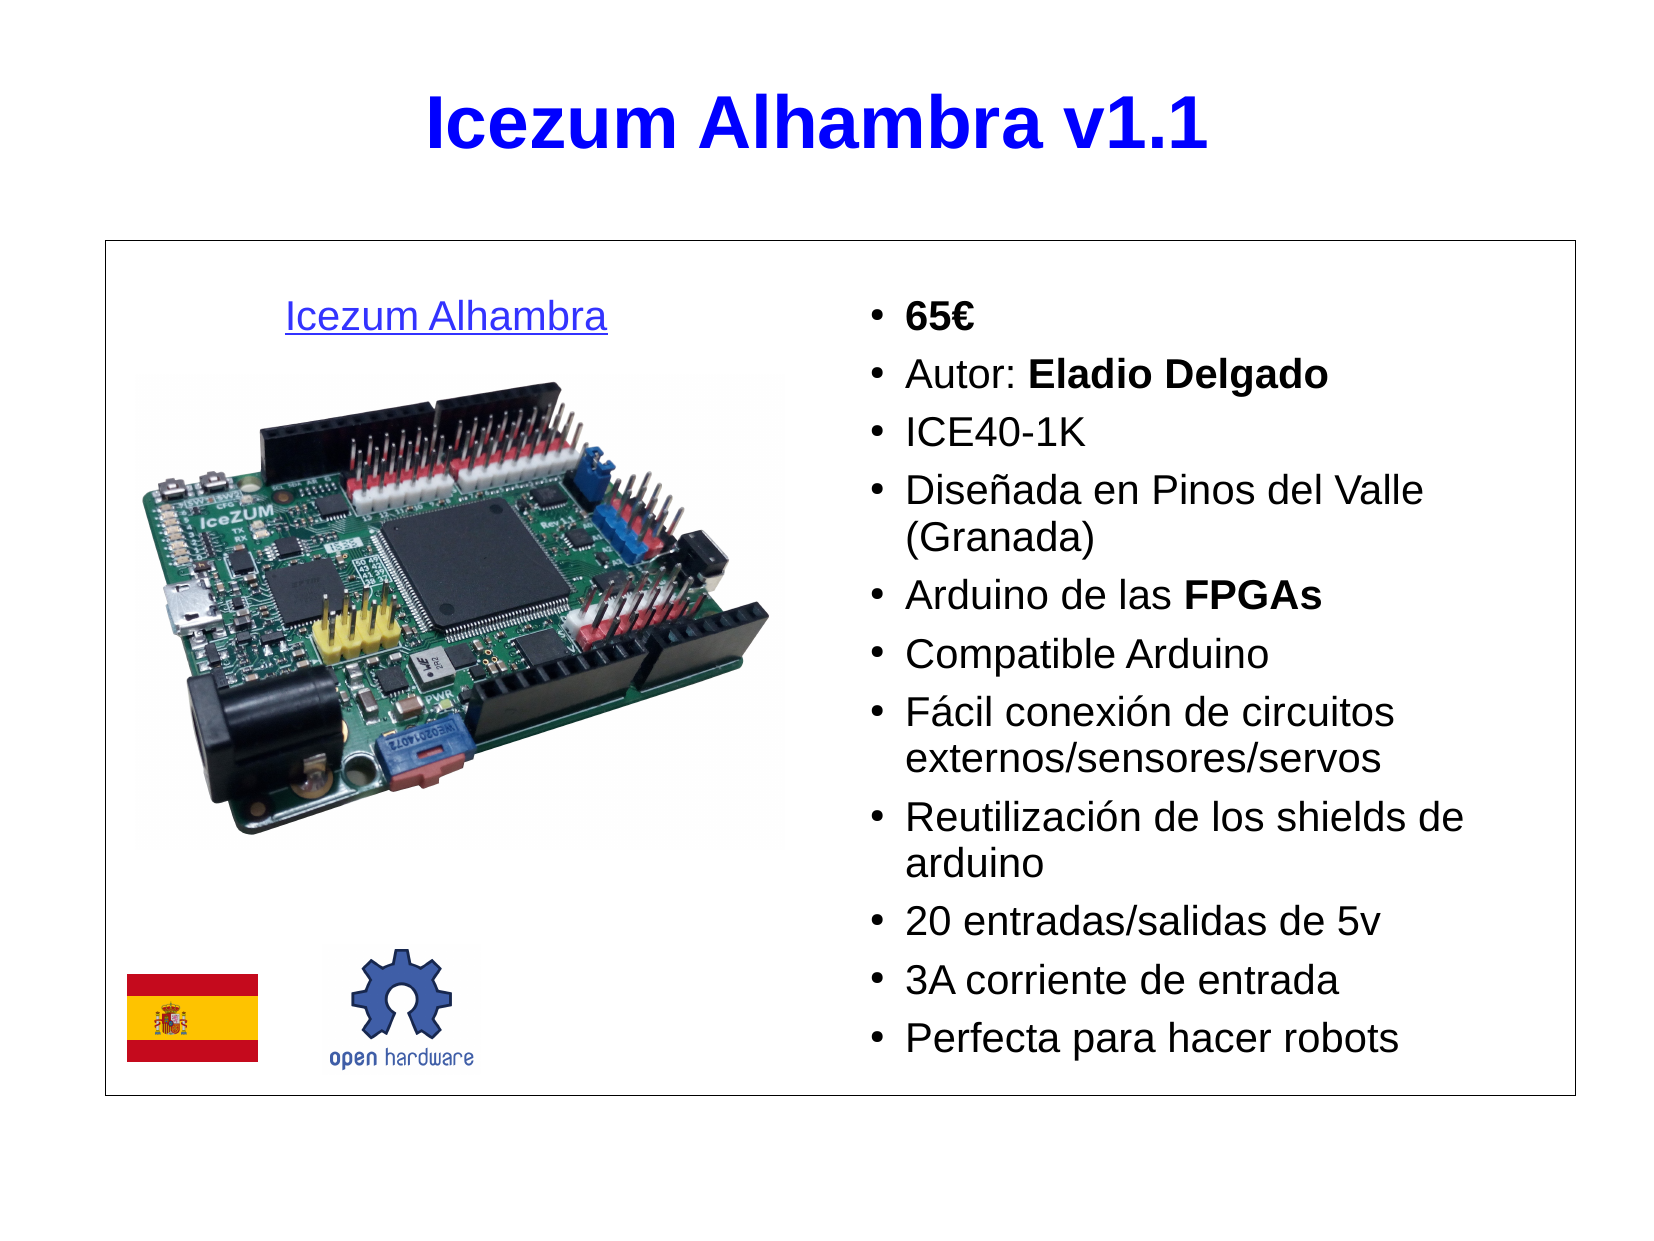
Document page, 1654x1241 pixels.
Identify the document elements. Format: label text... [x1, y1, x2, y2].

text_box [105, 240, 1576, 1096]
text_box Icezum Alhambra [270, 285, 646, 361]
text_box 65€ Autor: Eladio Delgado ICE40-1K Diseñada en Pinos del Valle (Granada) Arduino de las FPGAs Compatible Arduino Fácil conexión de circuitos externos/sensores/servos Reutilización de los shields de arduino 20 entradas/salidas de 5v 3A corriente de entrada Perfecta para hacer robots [855, 285, 1501, 1127]
picture [127, 974, 258, 1063]
picture [135, 374, 785, 850]
text_box Icezum Alhambra v1.1 [90, 73, 1546, 211]
picture [322, 944, 481, 1075]
